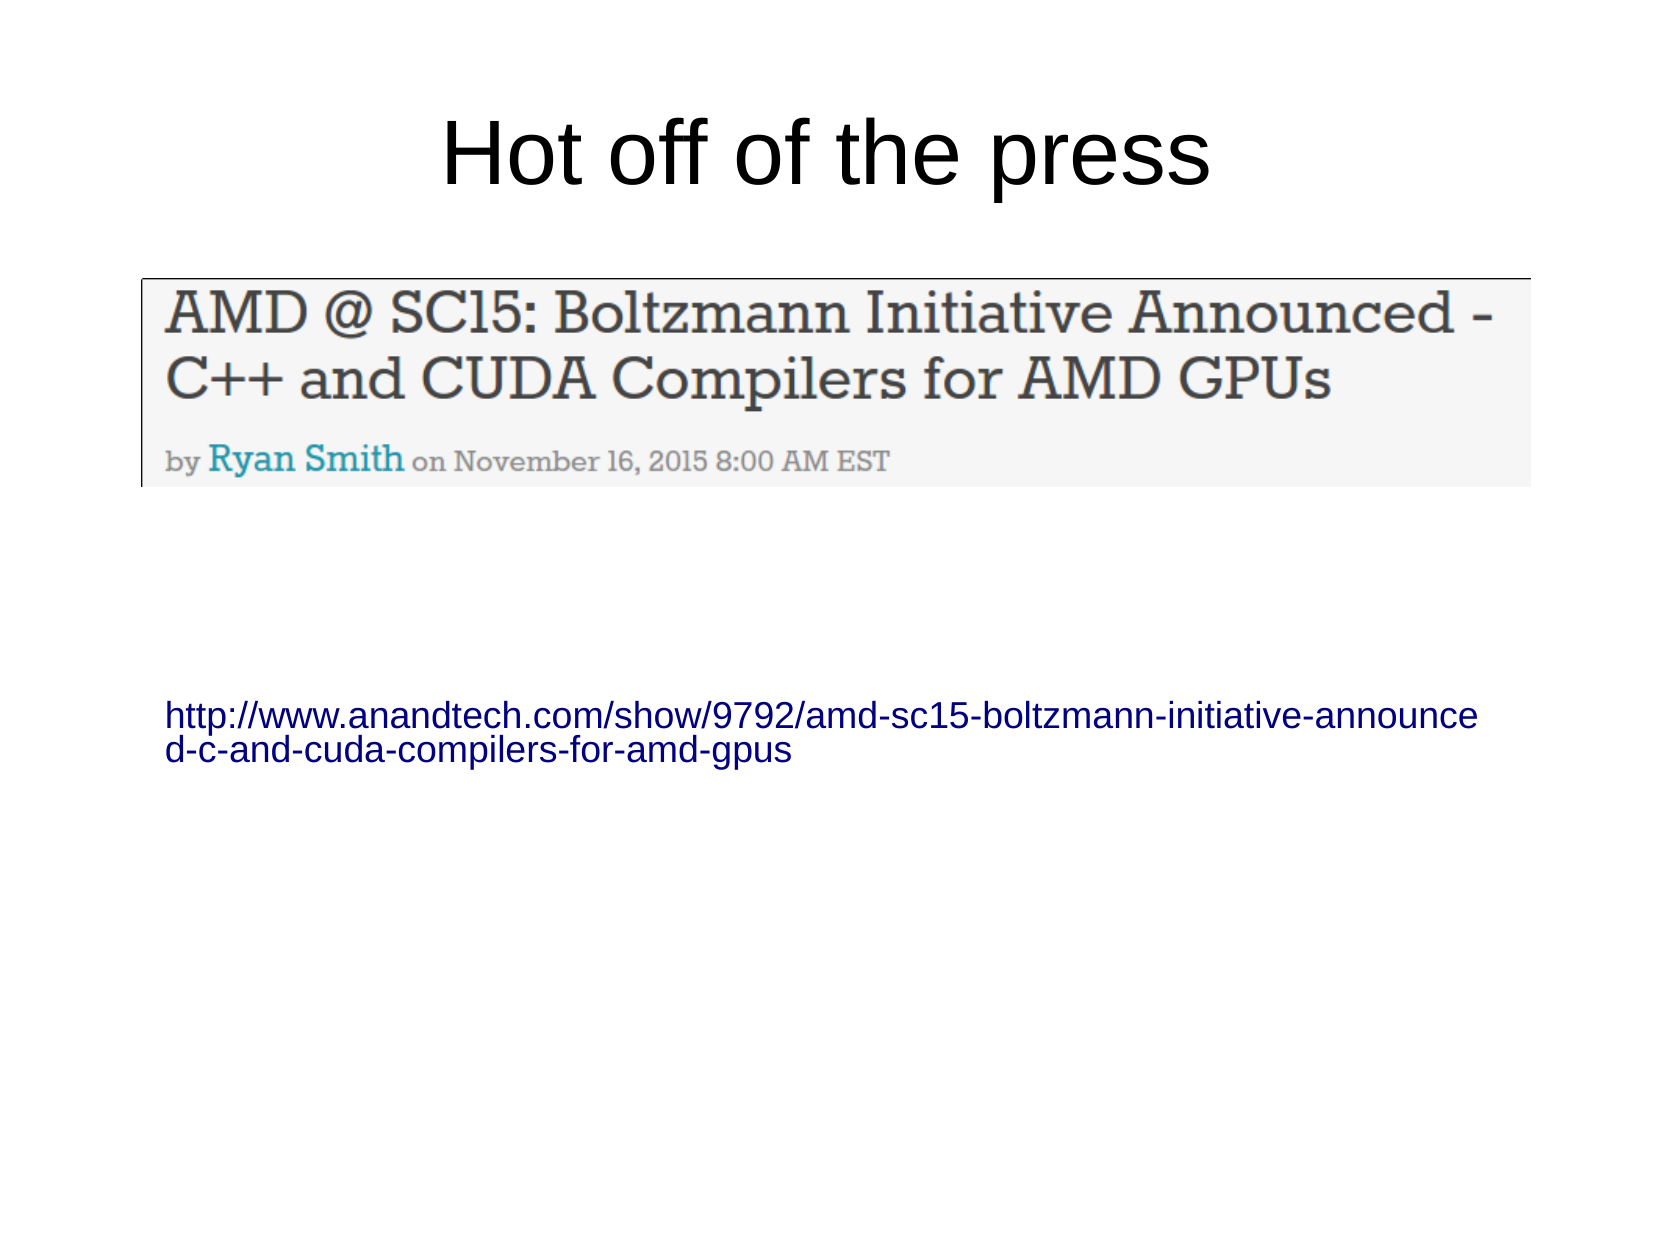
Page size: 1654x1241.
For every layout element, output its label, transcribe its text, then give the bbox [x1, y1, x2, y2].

text_box http://www.anandtech.com/show/9792/amd-sc15-boltzmann-initiative-announced-c-and-cuda-compilers-for-amd-gpus [150, 687, 1495, 826]
title Hot off of the press [82, 49, 1571, 257]
picture [141, 278, 1531, 487]
